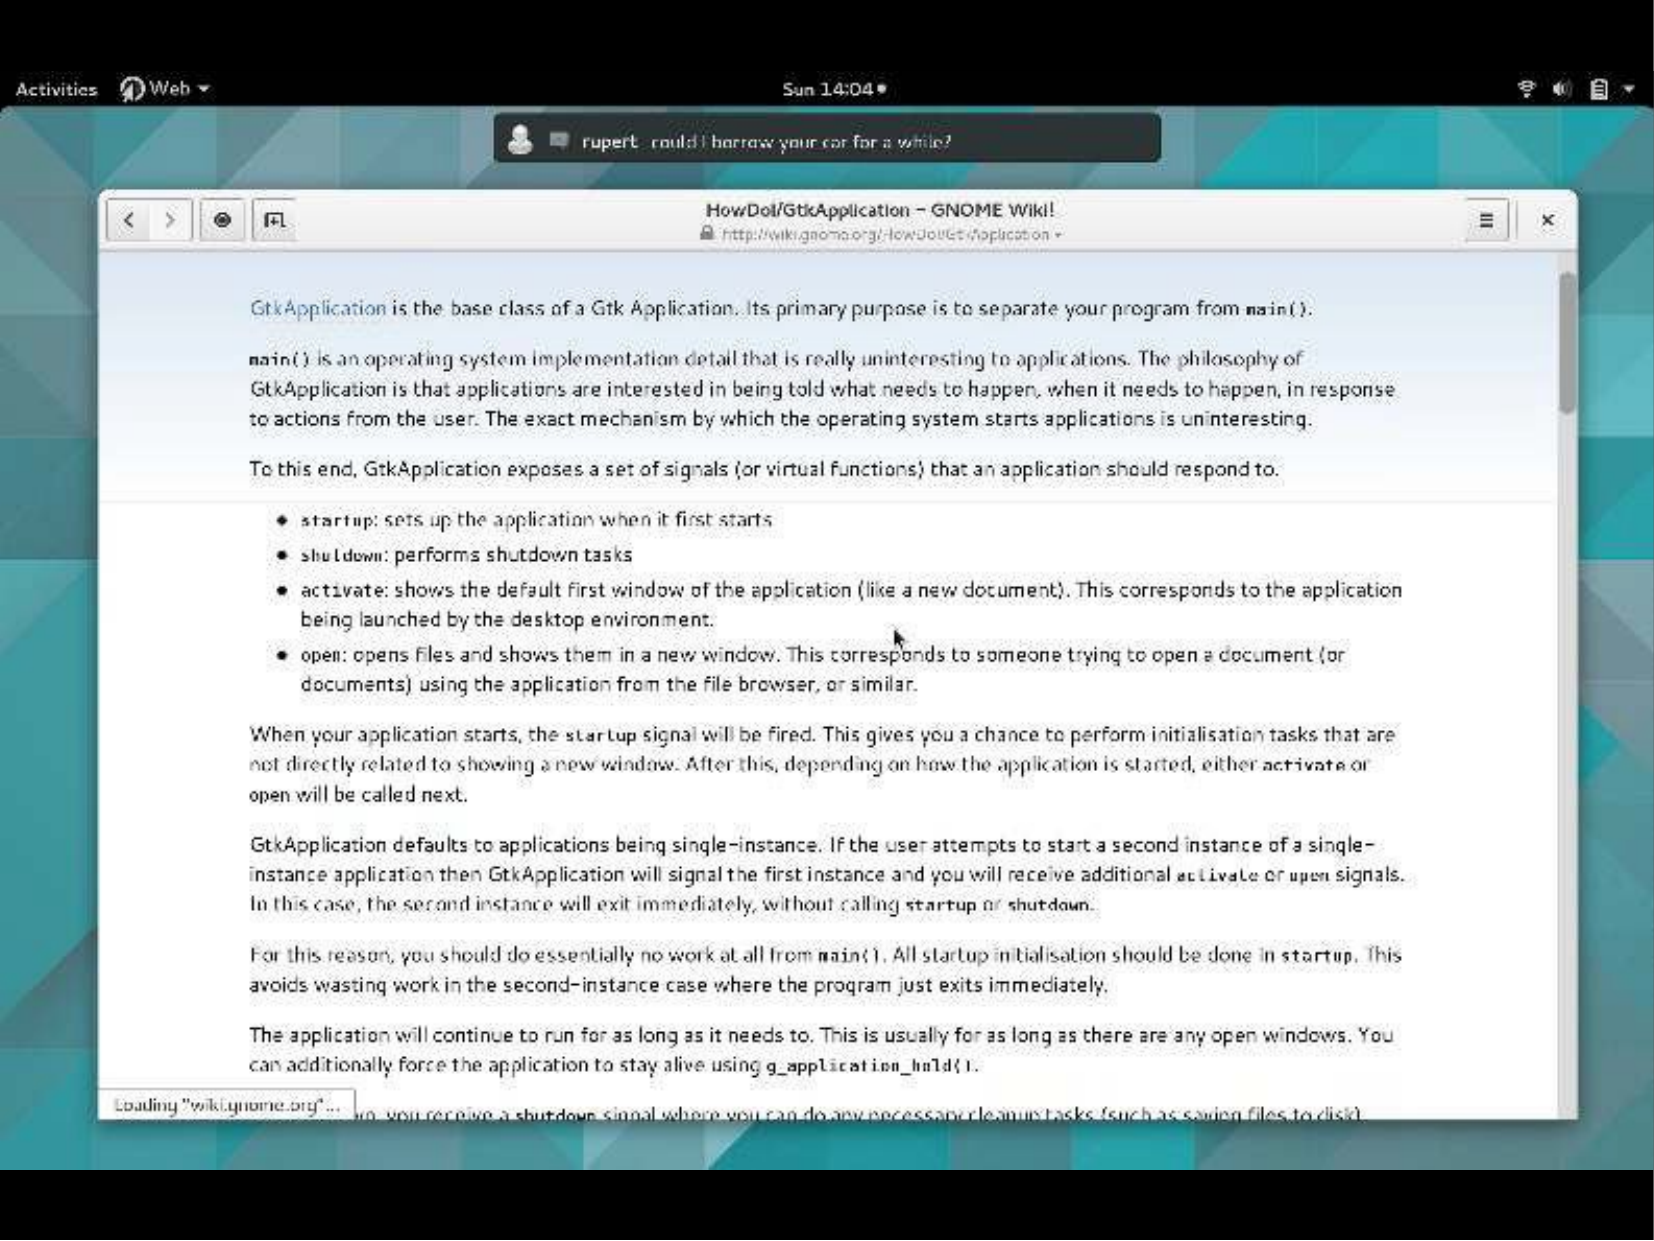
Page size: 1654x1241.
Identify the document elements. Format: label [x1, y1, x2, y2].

text_box [0, 71, 1654, 1169]
